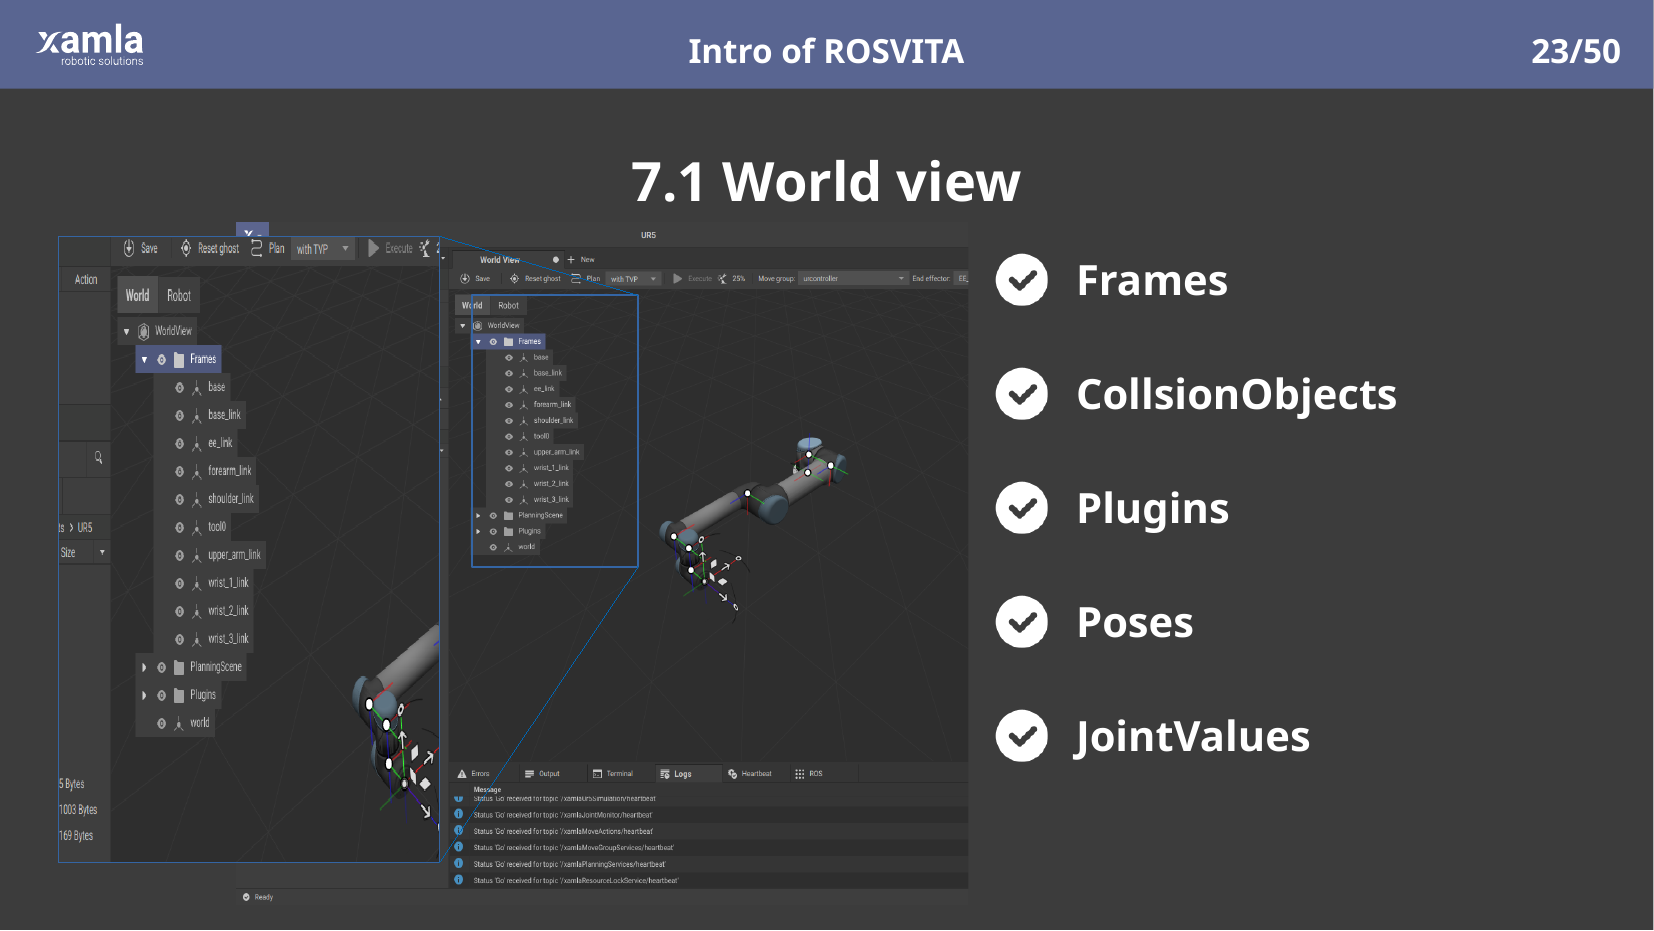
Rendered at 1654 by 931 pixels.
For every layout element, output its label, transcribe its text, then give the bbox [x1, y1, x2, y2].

text_box 23/50 [1511, 20, 1636, 80]
text_box 7.1 World view [188, 135, 1465, 223]
text_box [0, 0, 1654, 89]
picture [35, 23, 143, 65]
text_box Frames CollsionObjects Plugins Poses JointValues [980, 243, 1607, 910]
picture [58, 222, 969, 905]
text_box Intro of ROSVITA [296, 20, 1357, 80]
